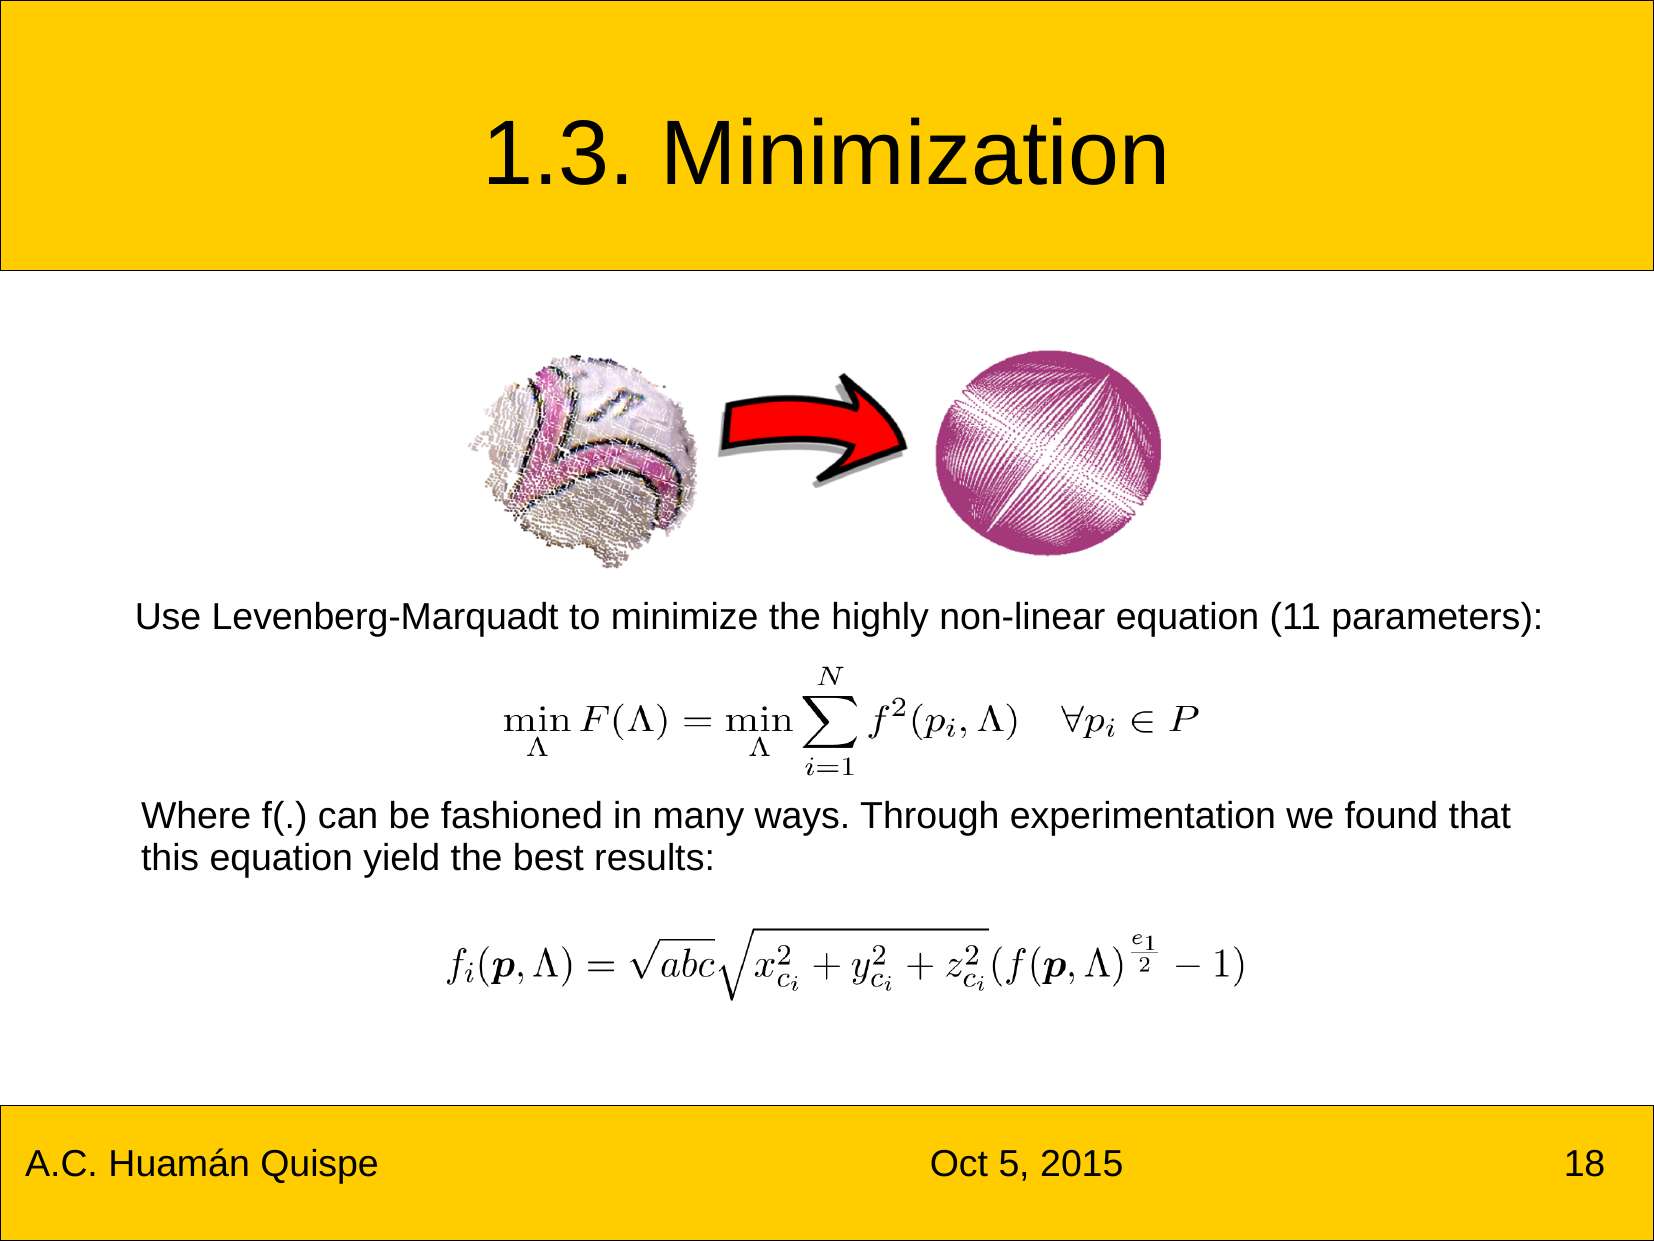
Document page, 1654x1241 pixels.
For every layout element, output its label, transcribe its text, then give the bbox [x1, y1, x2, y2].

picture [450, 309, 1171, 586]
picture [486, 663, 1216, 781]
title 1.3. Minimization [82, 49, 1571, 257]
picture [441, 921, 1246, 1003]
text_box Where f(.) can be fashioned in many ways. Through experimentation we found that this equation yield the best results: [126, 786, 1527, 886]
text_box Use Levenberg-Marquadt to minimize the highly non-linear equation (11 parameters): [120, 588, 1562, 646]
